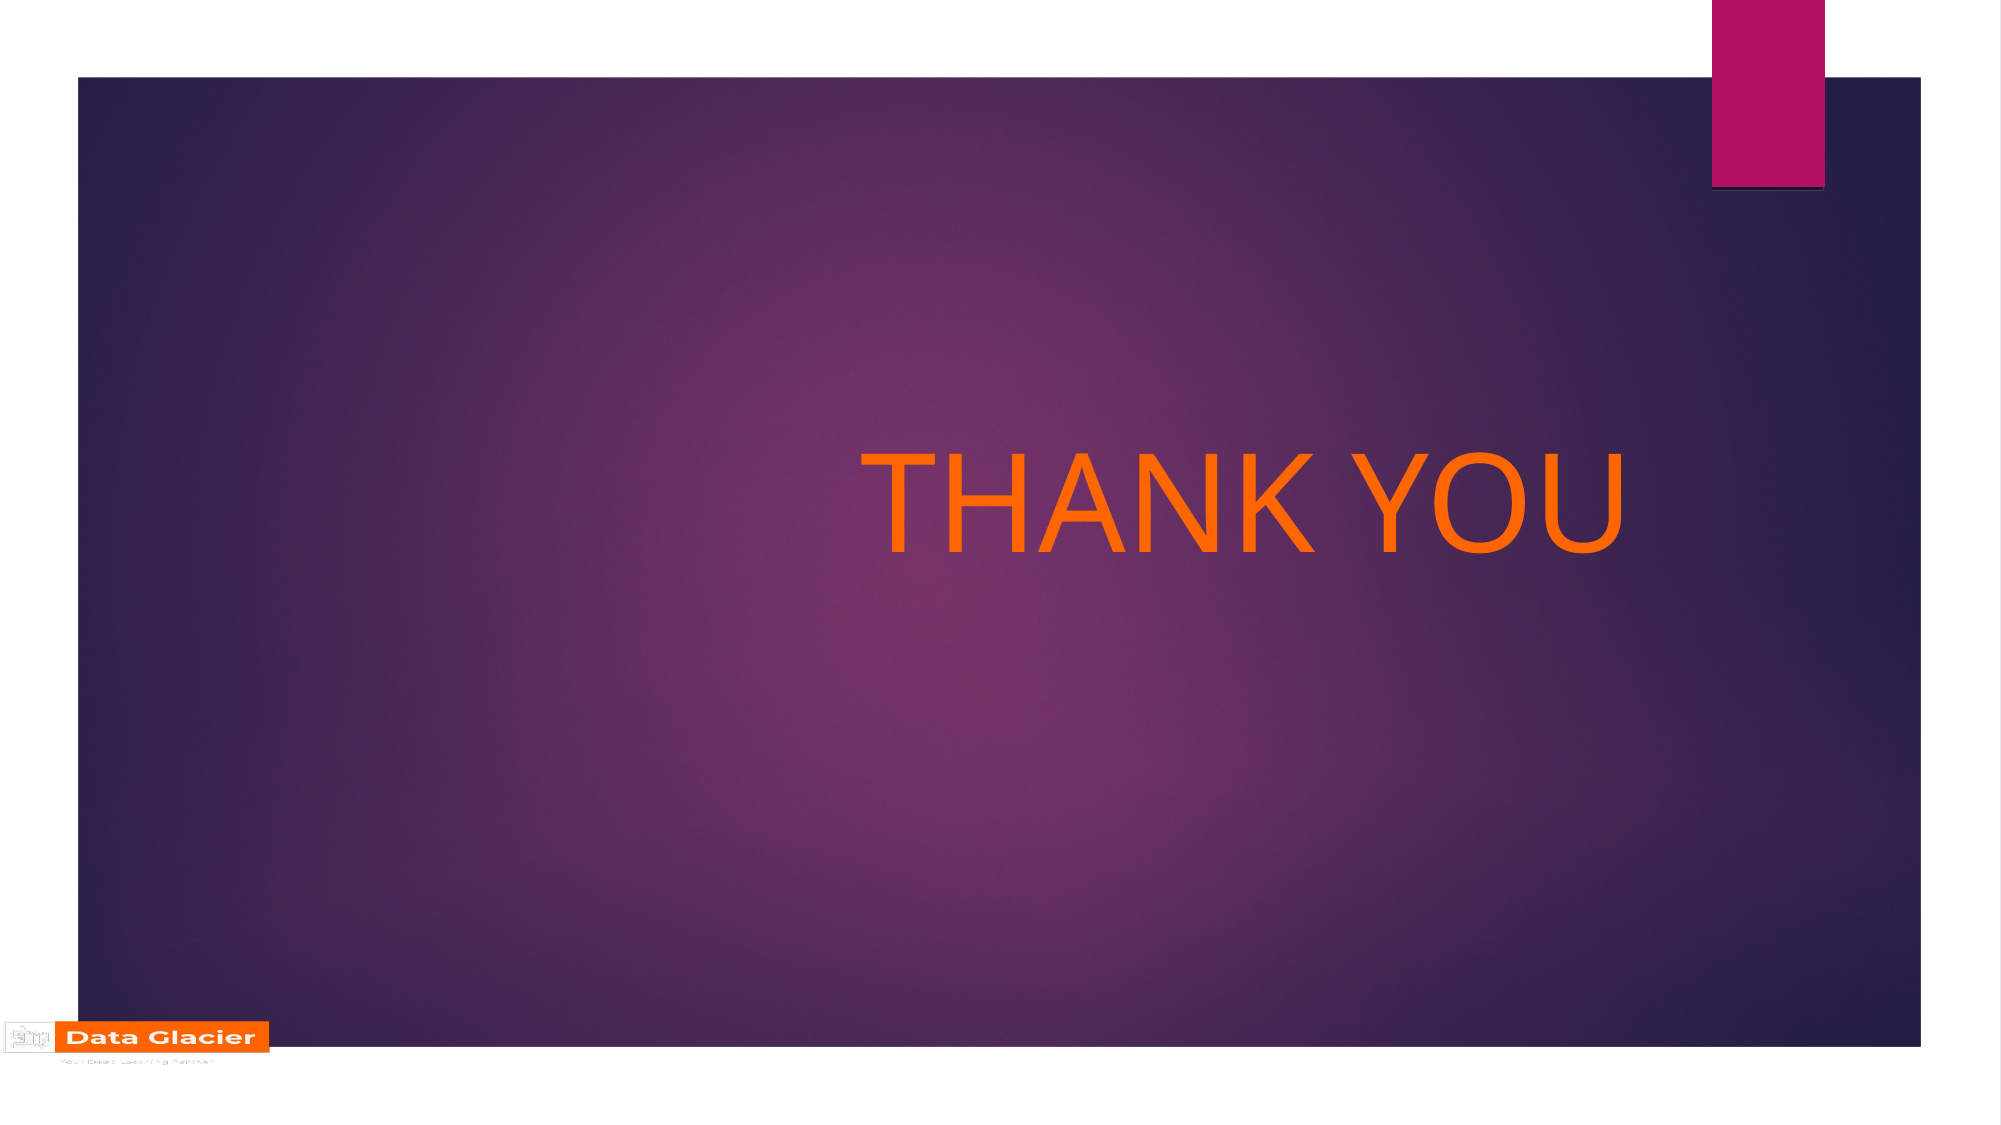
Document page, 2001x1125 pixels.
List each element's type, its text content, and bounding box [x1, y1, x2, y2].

subtitle Thank You [845, 407, 1758, 679]
picture [0, 961, 272, 1125]
